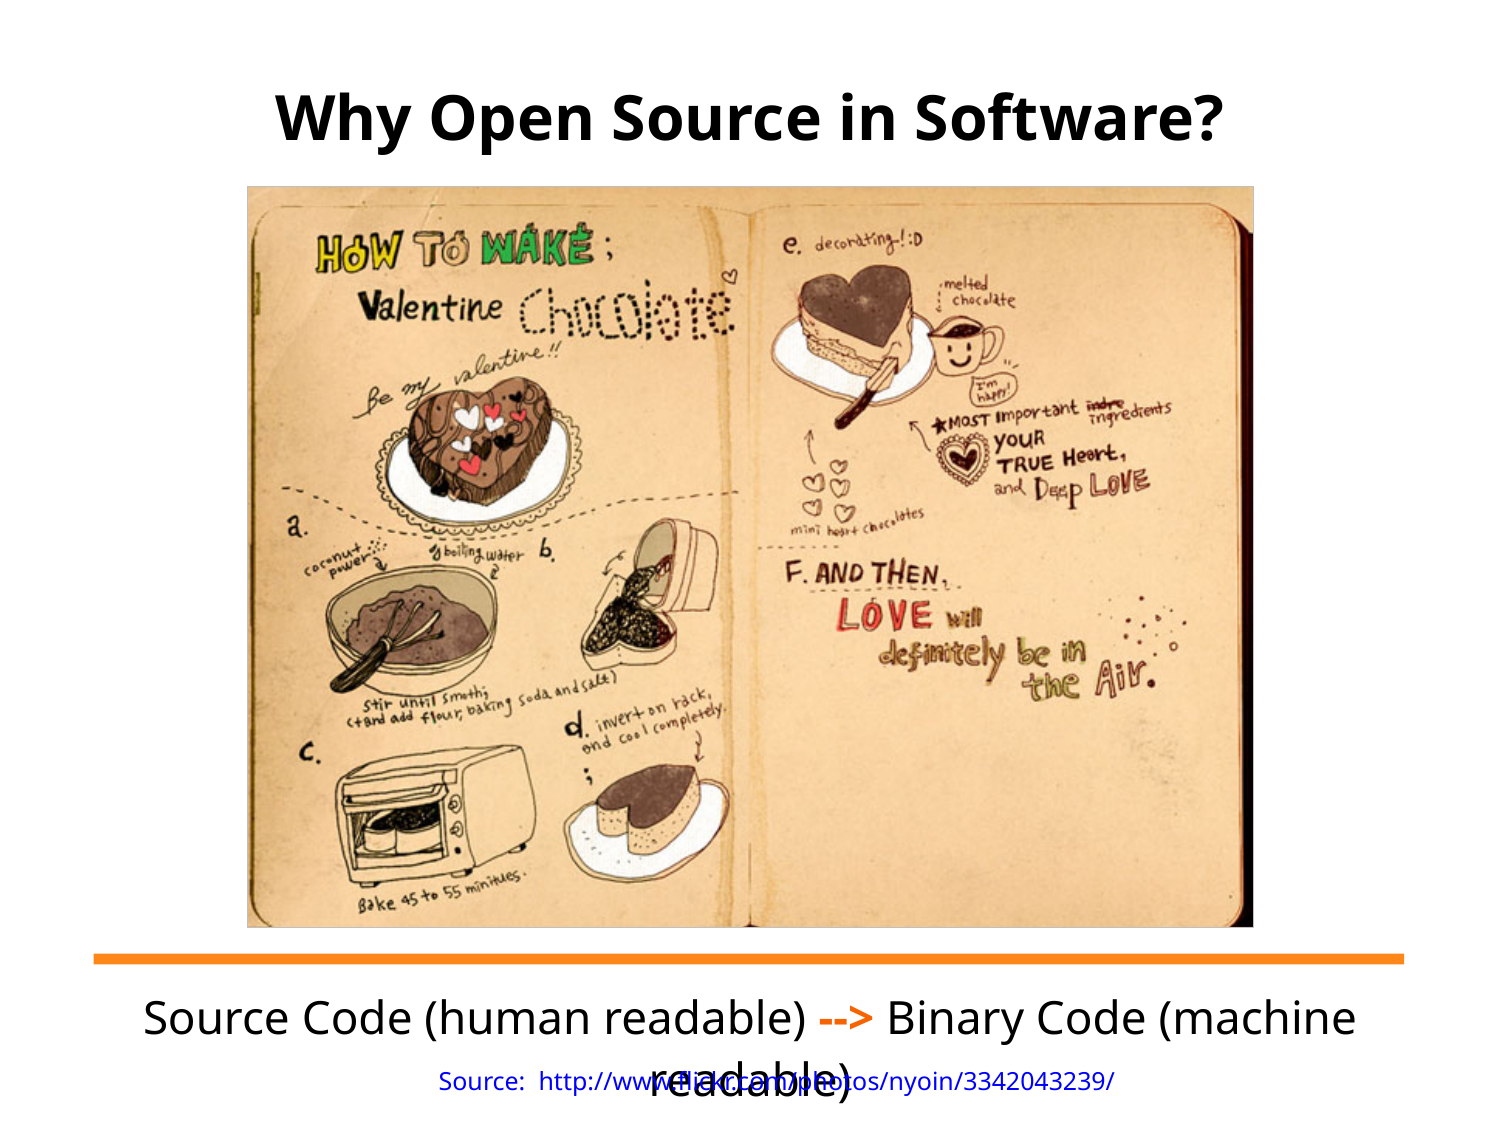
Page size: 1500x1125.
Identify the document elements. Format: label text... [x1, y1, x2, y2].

text_box Source Code (human readable) --> Binary Code (machine readable) [26, 977, 1474, 1047]
picture [0, 0, 1500, 1125]
text_box Source: http://www.flickr.com/photos/nyoin/3342043239/ [423, 1056, 1077, 1101]
title Why Open Source in Software? [75, 44, 1426, 188]
